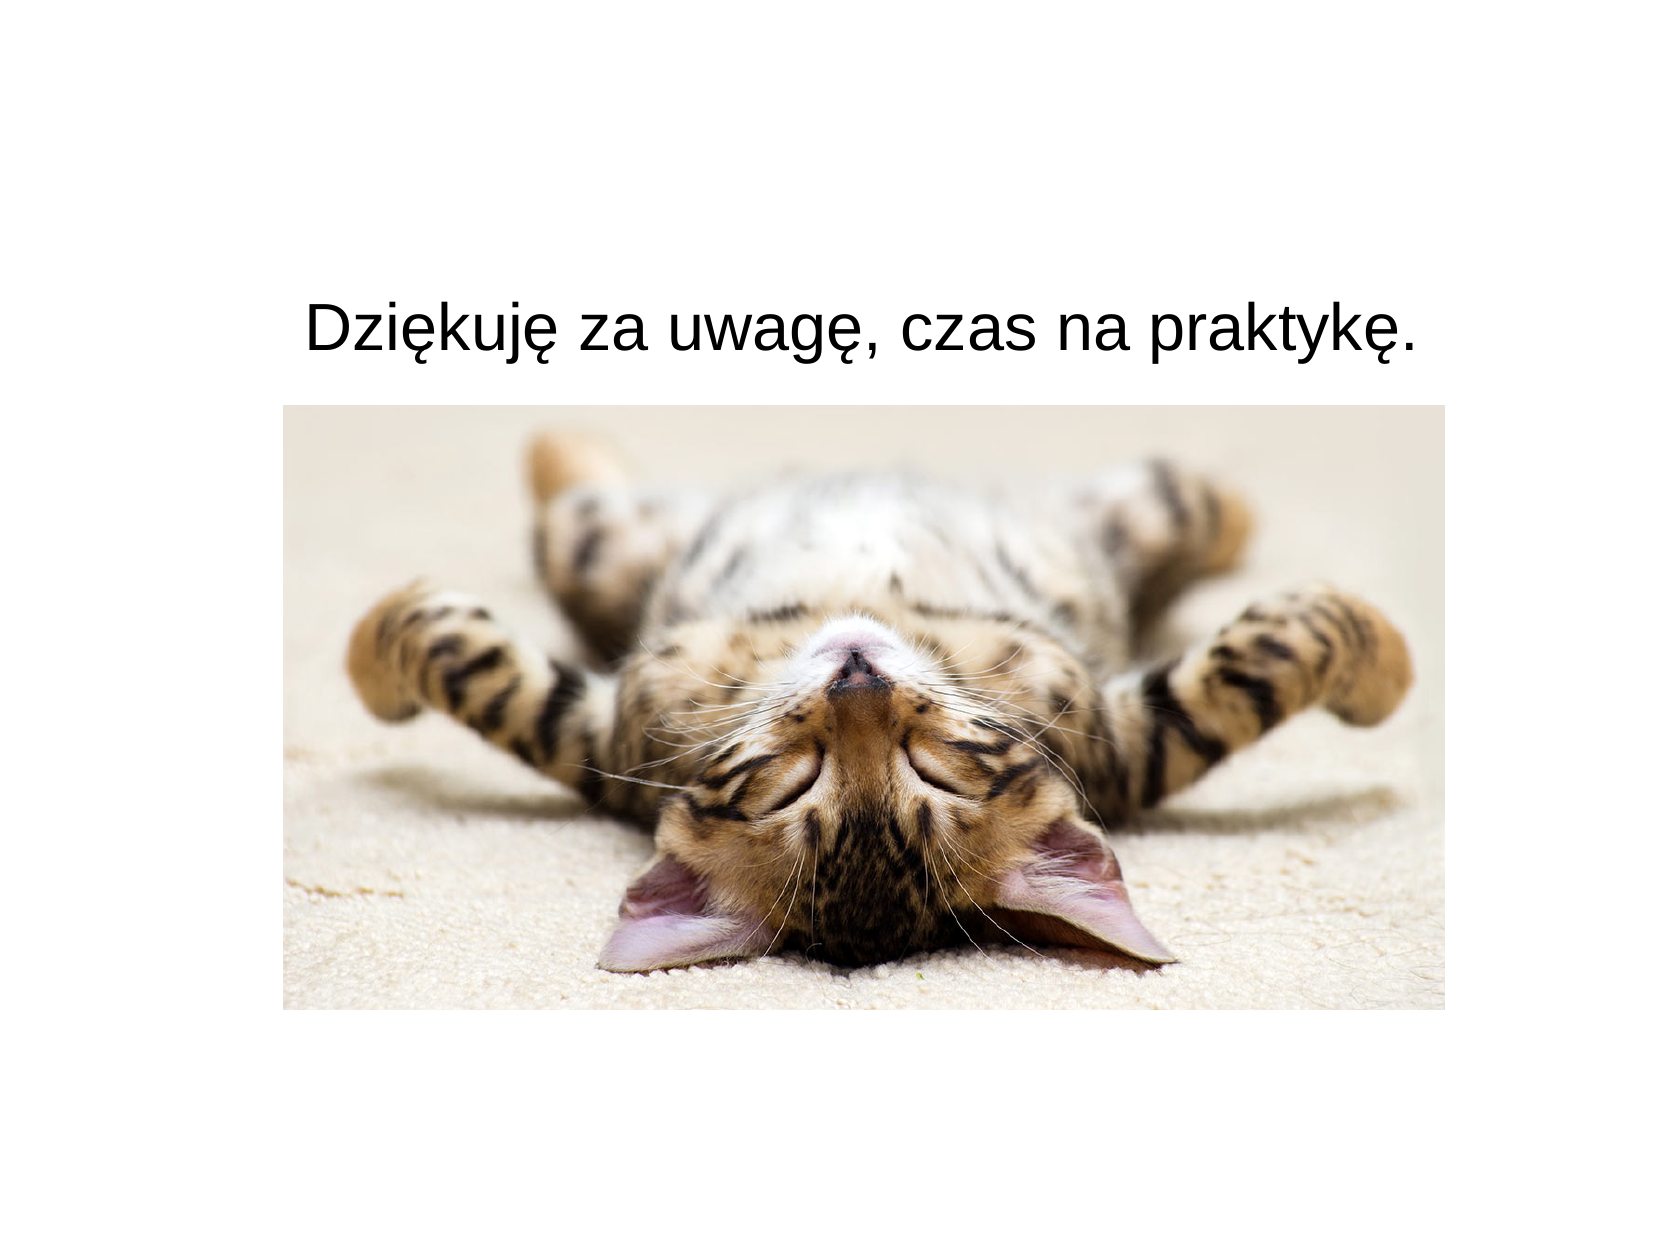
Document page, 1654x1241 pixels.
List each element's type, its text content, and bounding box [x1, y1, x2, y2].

list Dziękuję za uwagę, czas na praktykę. [82, 290, 1571, 1010]
picture [283, 405, 1445, 1010]
